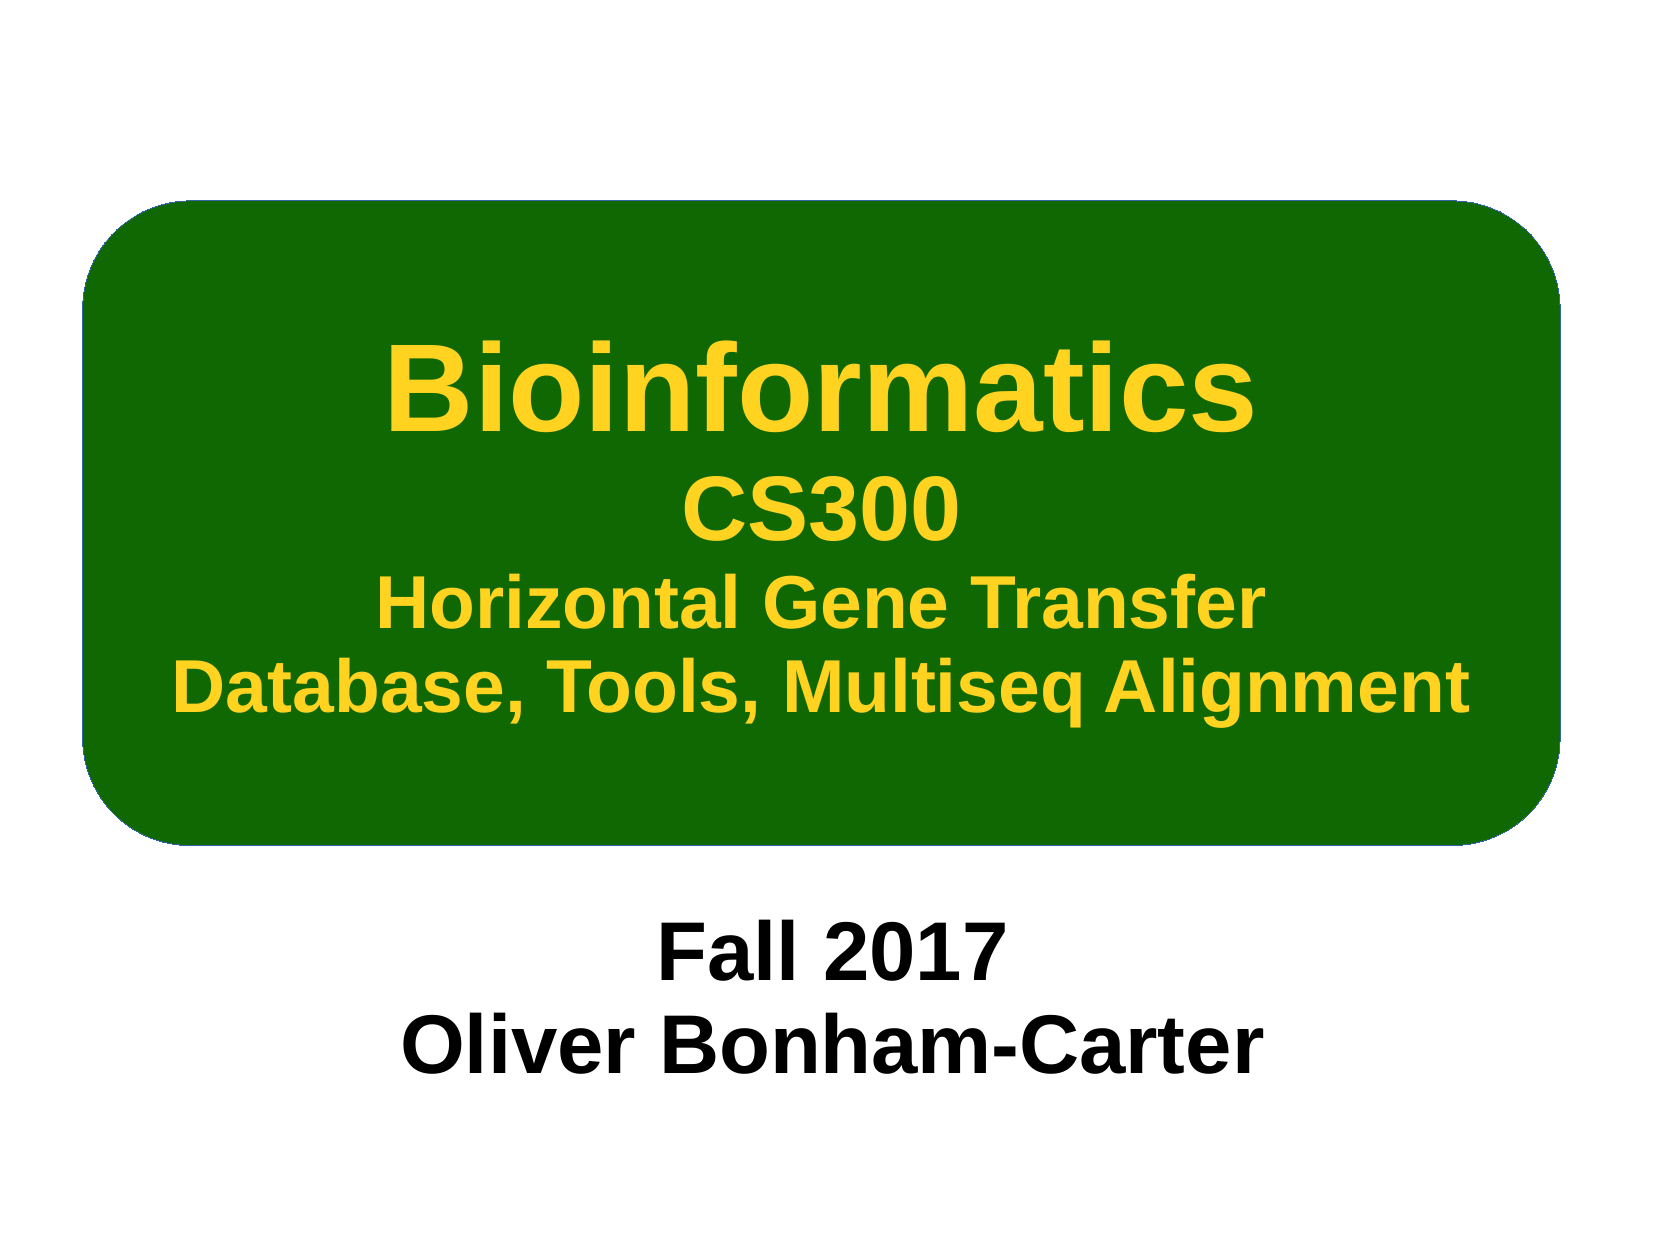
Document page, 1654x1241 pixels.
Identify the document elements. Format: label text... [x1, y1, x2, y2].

text_box Bioinformatics CS300 Horizontal Gene Transfer Database, Tools, Multiseq Alignment [82, 200, 1561, 846]
text_box Fall 2017 Oliver Bonham-Carter [385, 898, 1281, 1100]
